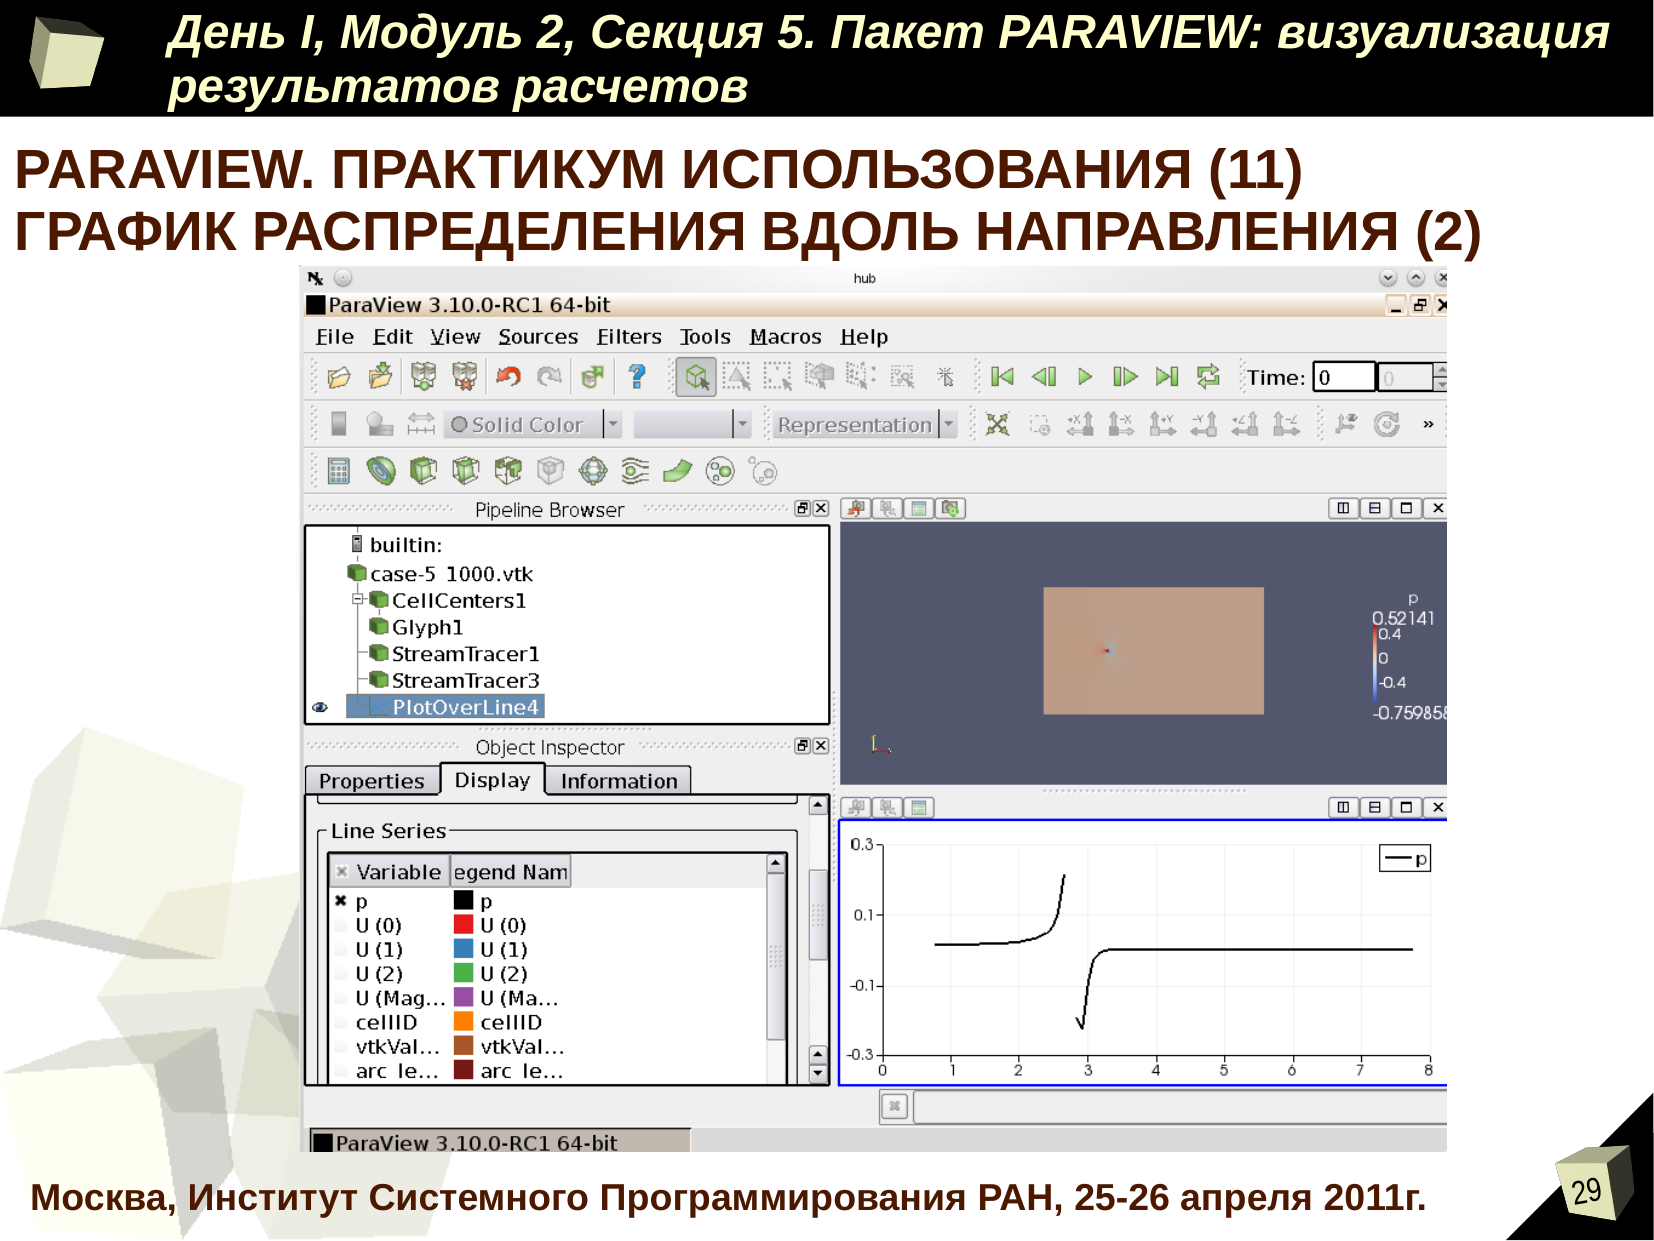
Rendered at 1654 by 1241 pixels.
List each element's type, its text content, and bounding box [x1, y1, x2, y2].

picture [0, 270, 1447, 1241]
picture [464, 1193, 472, 1198]
text_box PARAVIEW. ПРАКТИКУМ ИСПОЛЬЗОВАНИЯ (11) ГРАФИК РАСПРЕДЕЛЕНИЯ ВДОЛЬ НАПРАВЛЕНИЯ (2) [0, 131, 1654, 270]
